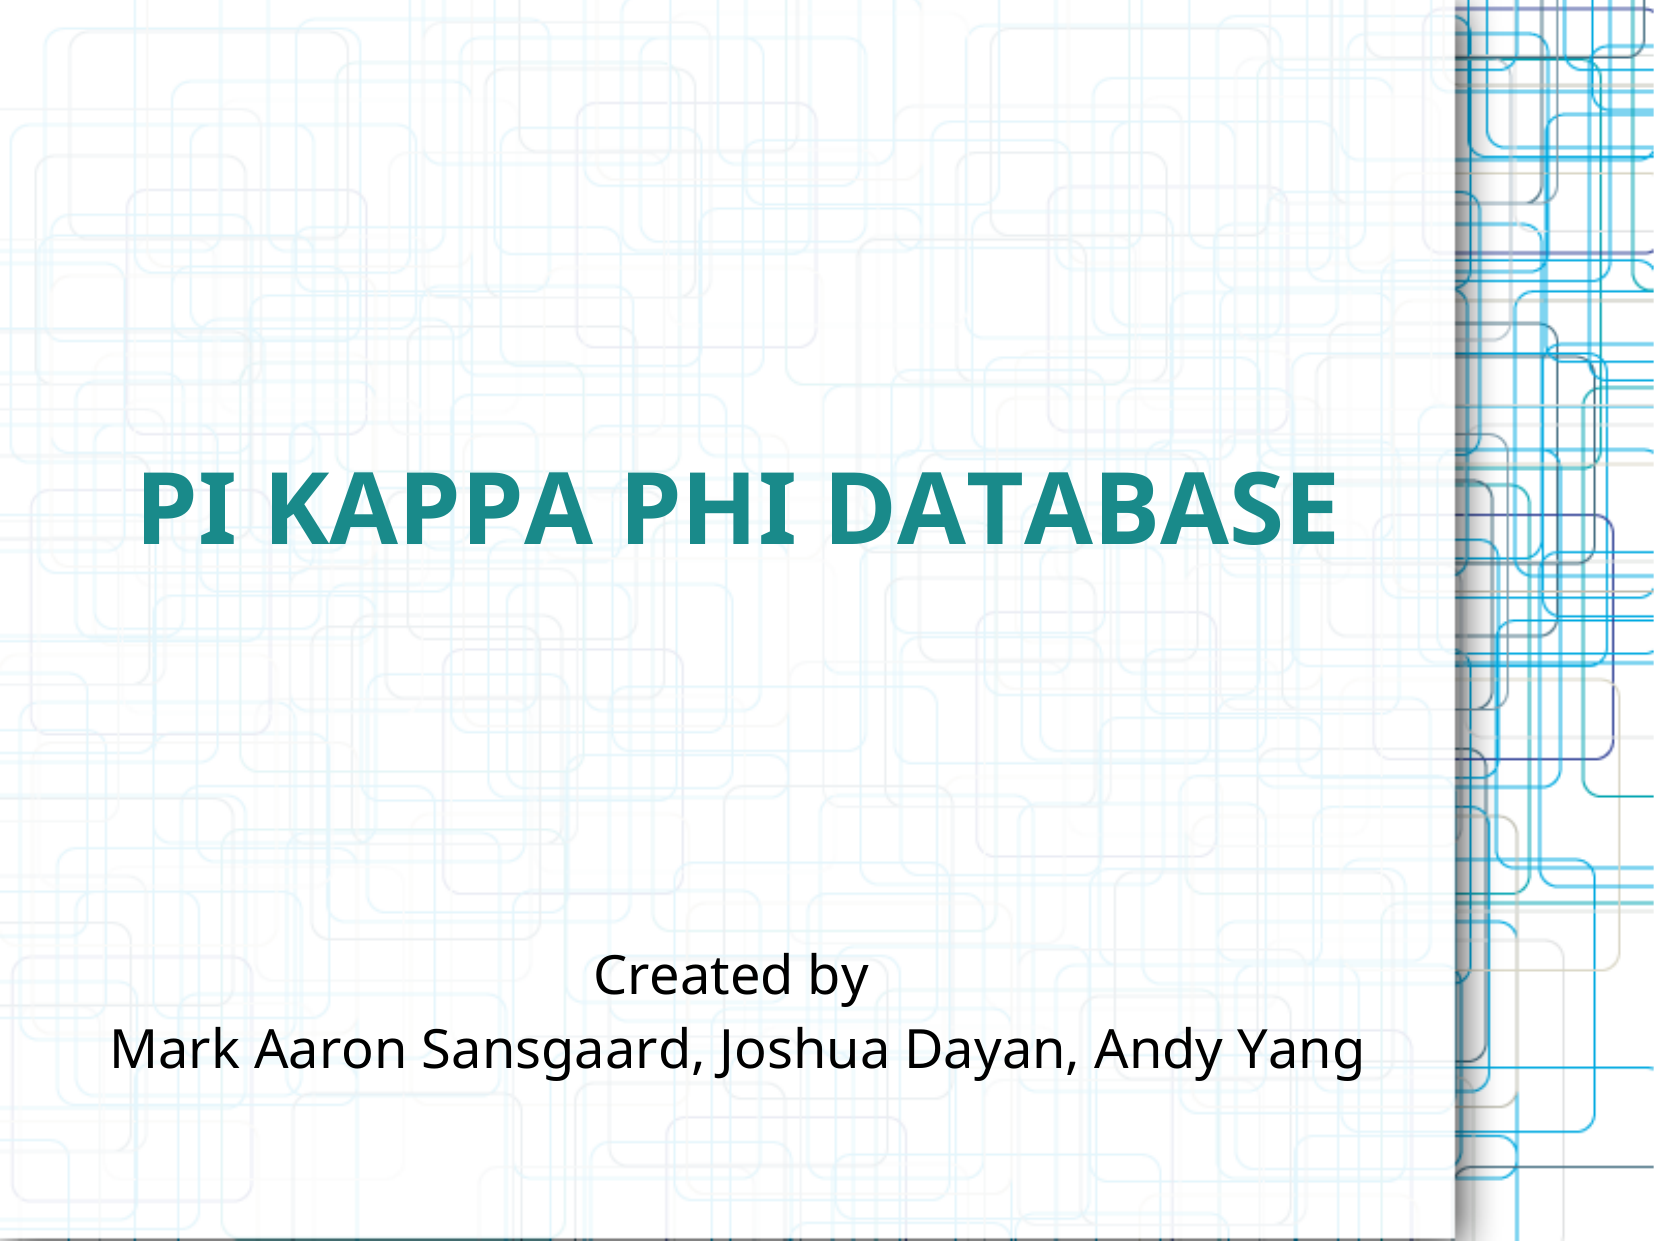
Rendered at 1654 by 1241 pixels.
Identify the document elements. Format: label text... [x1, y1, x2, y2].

subtitle PI KAPPA PHI DATABASE Created by Mark Aaron Sansgaard, Joshua Dayan, Andy Yang [59, 49, 1418, 1201]
picture [0, 0, 1654, 1241]
